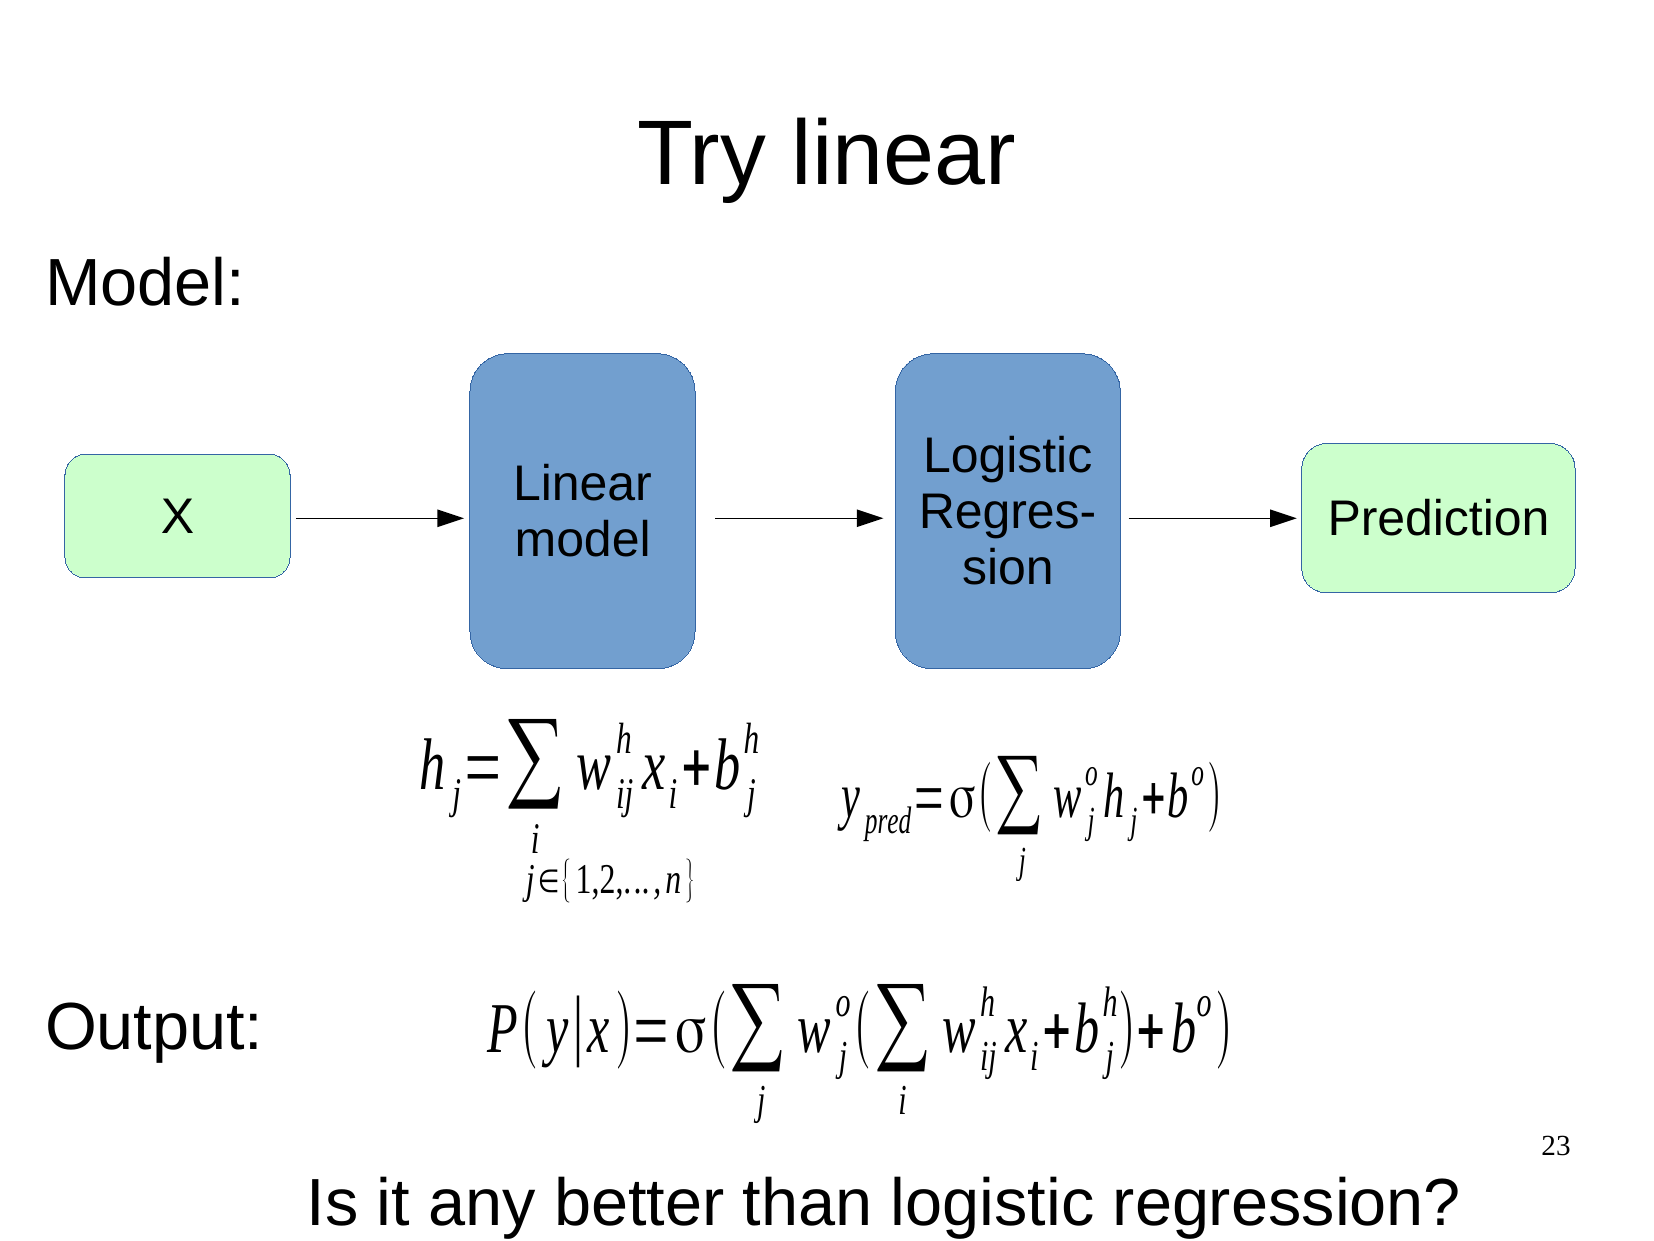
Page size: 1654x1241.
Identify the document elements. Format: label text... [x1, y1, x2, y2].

chart [471, 976, 1245, 1124]
text_box Prediction [1301, 443, 1576, 593]
text_box Model: [45, 230, 676, 334]
text_box Is it any better than logistic regression? [306, 1165, 1537, 1241]
text_box Logistic Regres- sion [895, 353, 1121, 669]
text_box X [64, 454, 291, 578]
chart [825, 748, 1232, 881]
text_box Output: [45, 989, 366, 1065]
title Try linear [82, 49, 1571, 257]
text_box Linear model [469, 353, 696, 669]
chart [406, 711, 772, 906]
